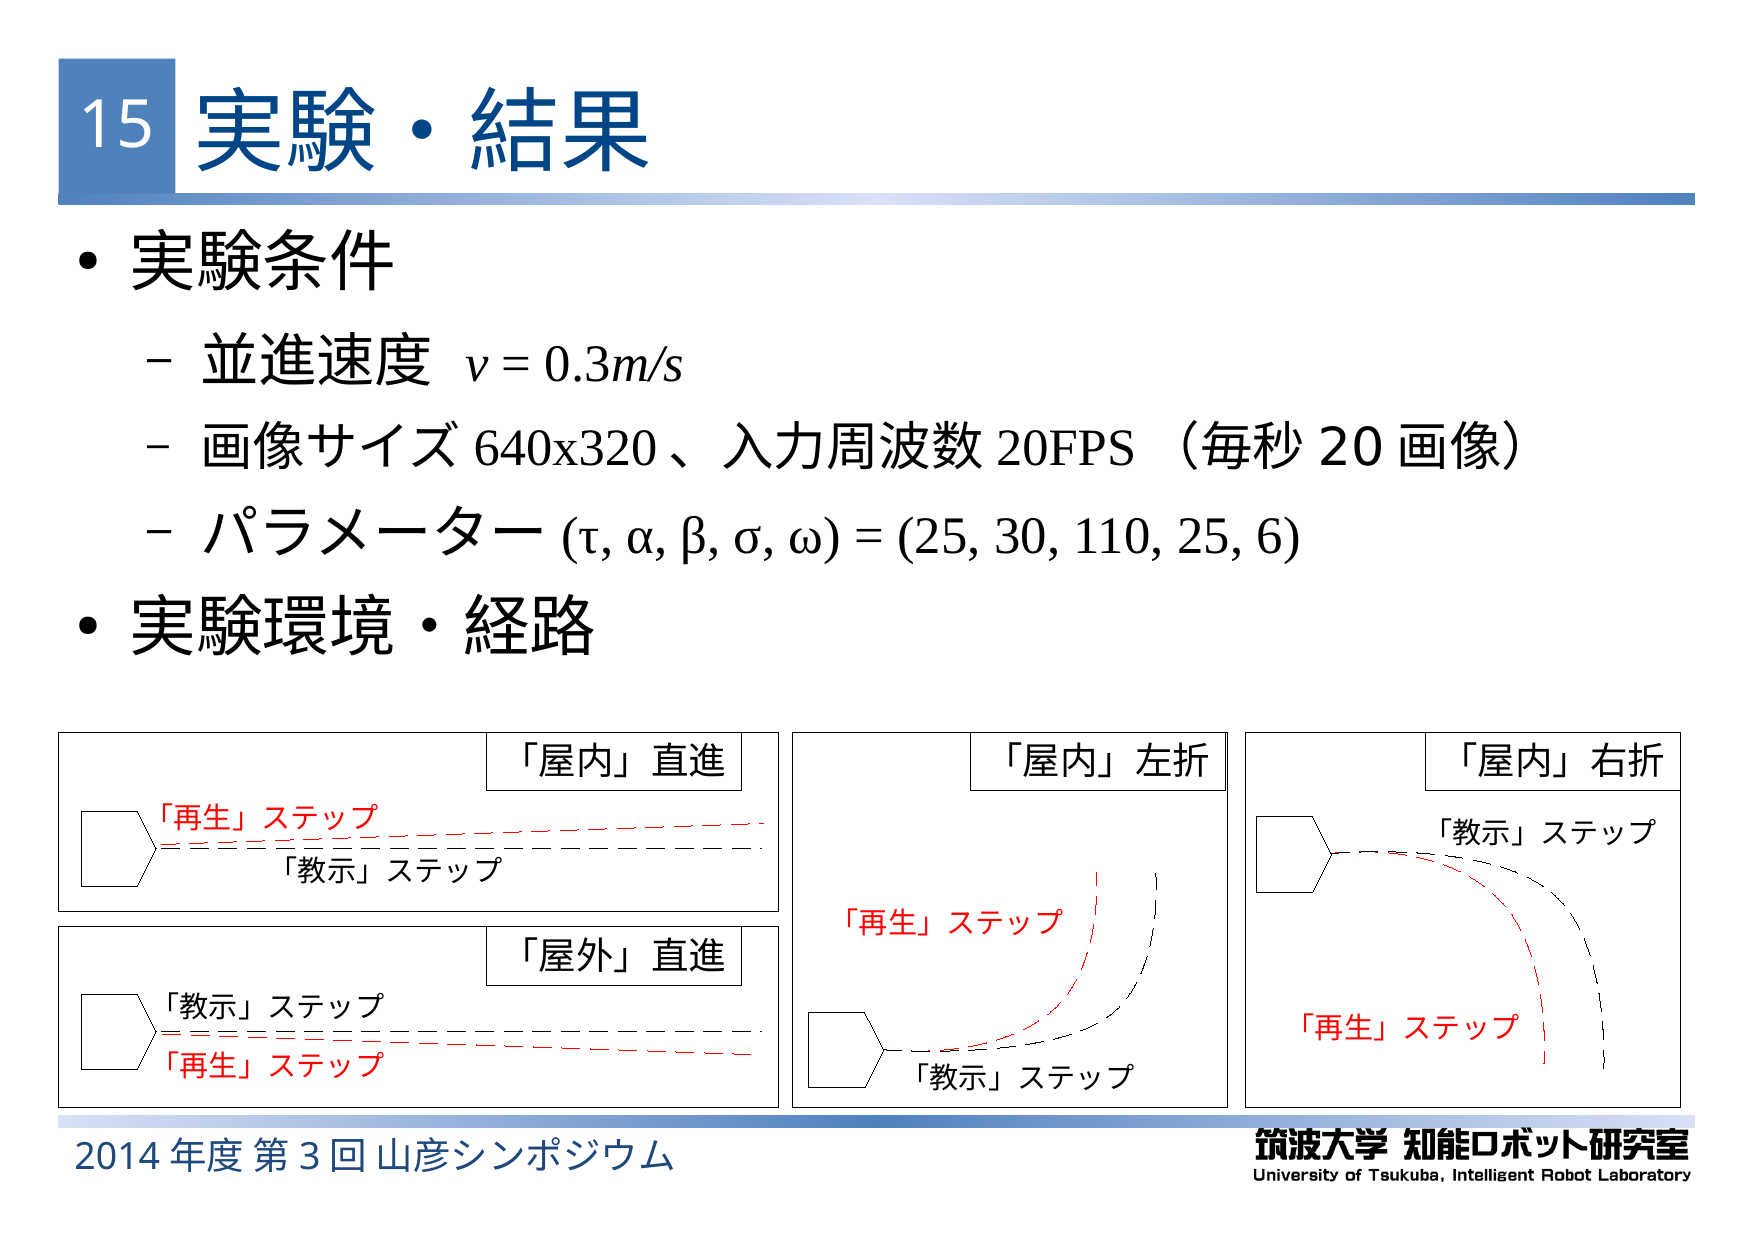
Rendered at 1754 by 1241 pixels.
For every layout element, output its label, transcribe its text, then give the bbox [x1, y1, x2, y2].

text_box 「屋内」左折 [970, 732, 1226, 791]
list 実験条件 並進速度 v = 0.3m/s 画像サイズ640x320、入力周波数20FPS（毎秒20画像） パラメーター(τ, α, β, σ, ω) = (25, 30, 110, 25, 6) 実験環境・経路 [58, 223, 1696, 689]
text_box 「教示」ステップ [135, 982, 400, 1032]
text_box 「再生」ステップ [135, 1041, 400, 1091]
text_box 「屋内」右折 [1425, 732, 1681, 791]
title 実験・結果 [193, 61, 1651, 205]
text_box 「教示」ステップ [885, 1053, 1150, 1103]
text_box 「再生」ステップ [814, 898, 1079, 948]
text_box 「教示」ステップ [253, 847, 518, 897]
text_box 「教示」ステップ [1408, 808, 1673, 858]
picture [1252, 1127, 1691, 1182]
text_box 「屋内」直進 [486, 733, 742, 791]
text_box 「屋外」直進 [486, 926, 742, 986]
text_box 「再生」ステップ [1270, 1003, 1535, 1053]
text_box 「再生」ステップ [129, 793, 394, 843]
